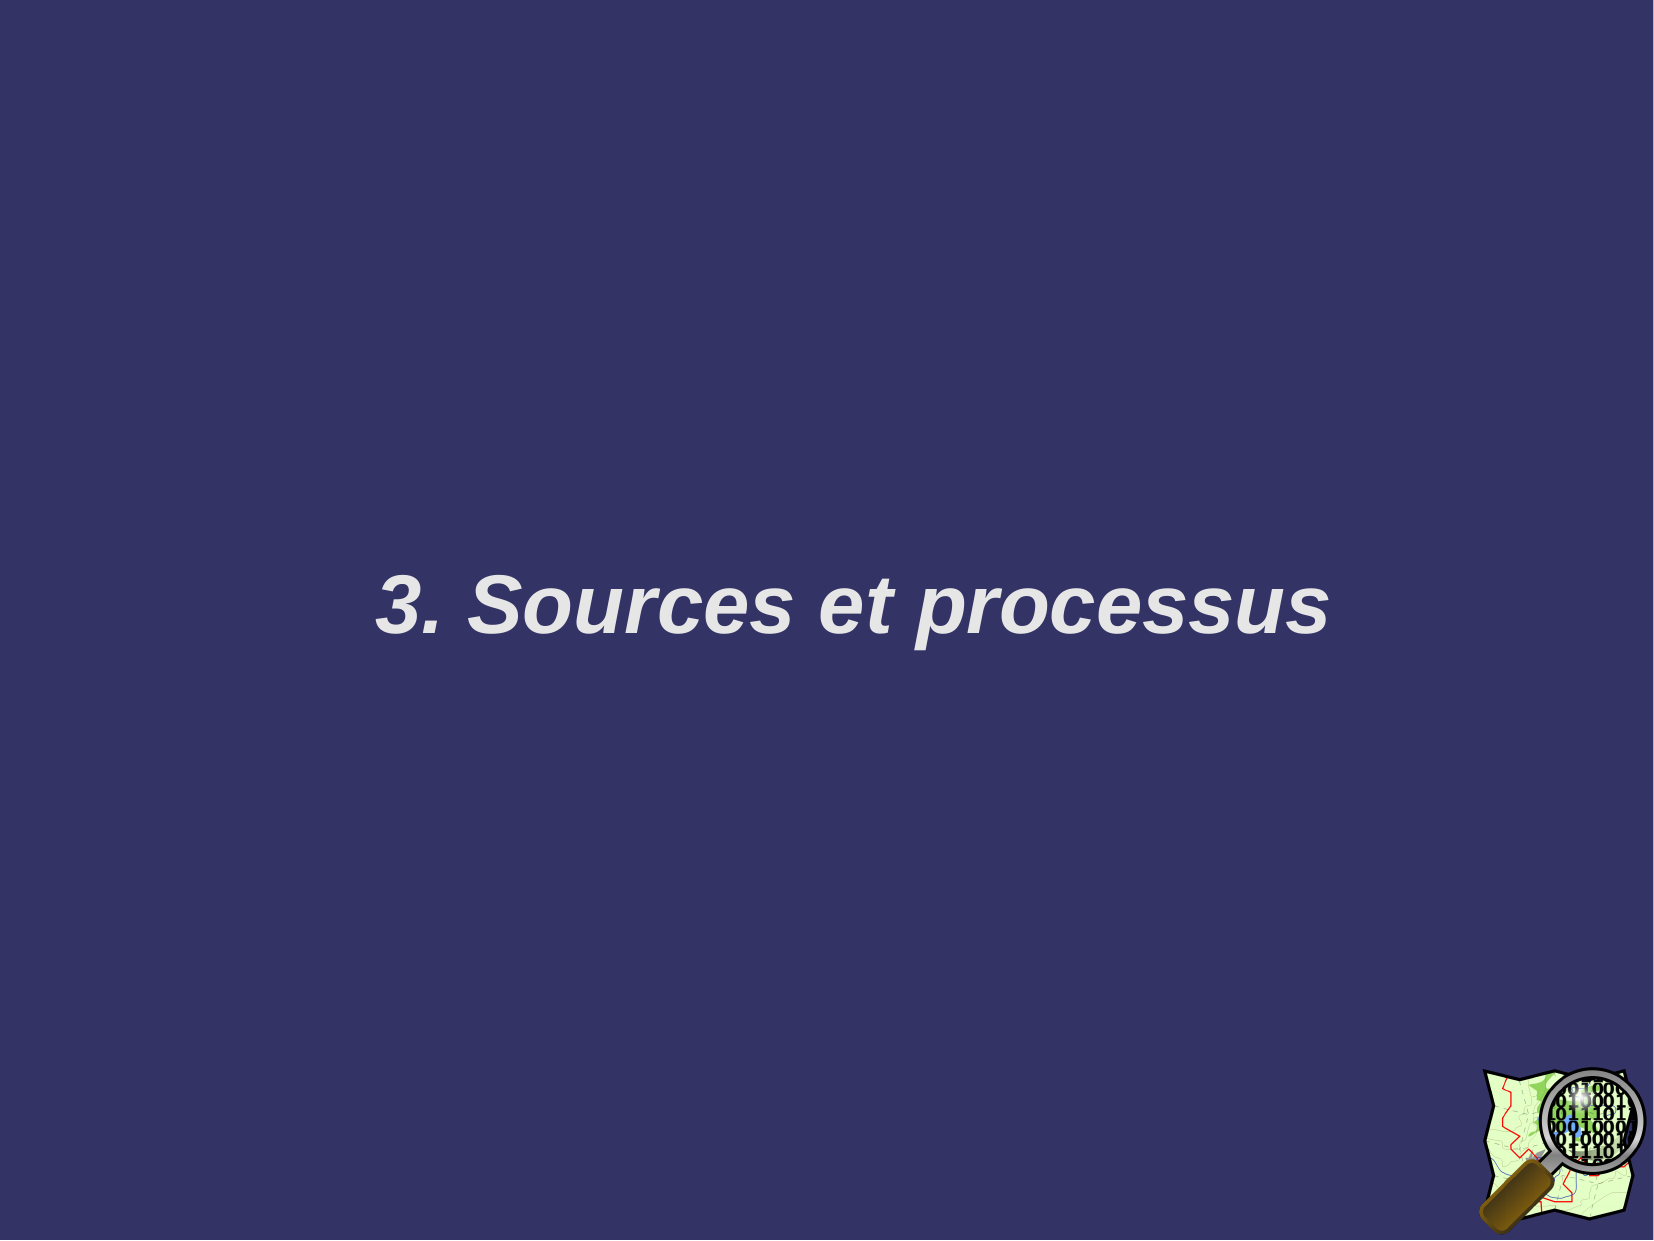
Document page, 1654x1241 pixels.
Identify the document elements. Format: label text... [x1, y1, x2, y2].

title 3. Sources et processus [147, 501, 1560, 709]
picture [1476, 1062, 1650, 1236]
